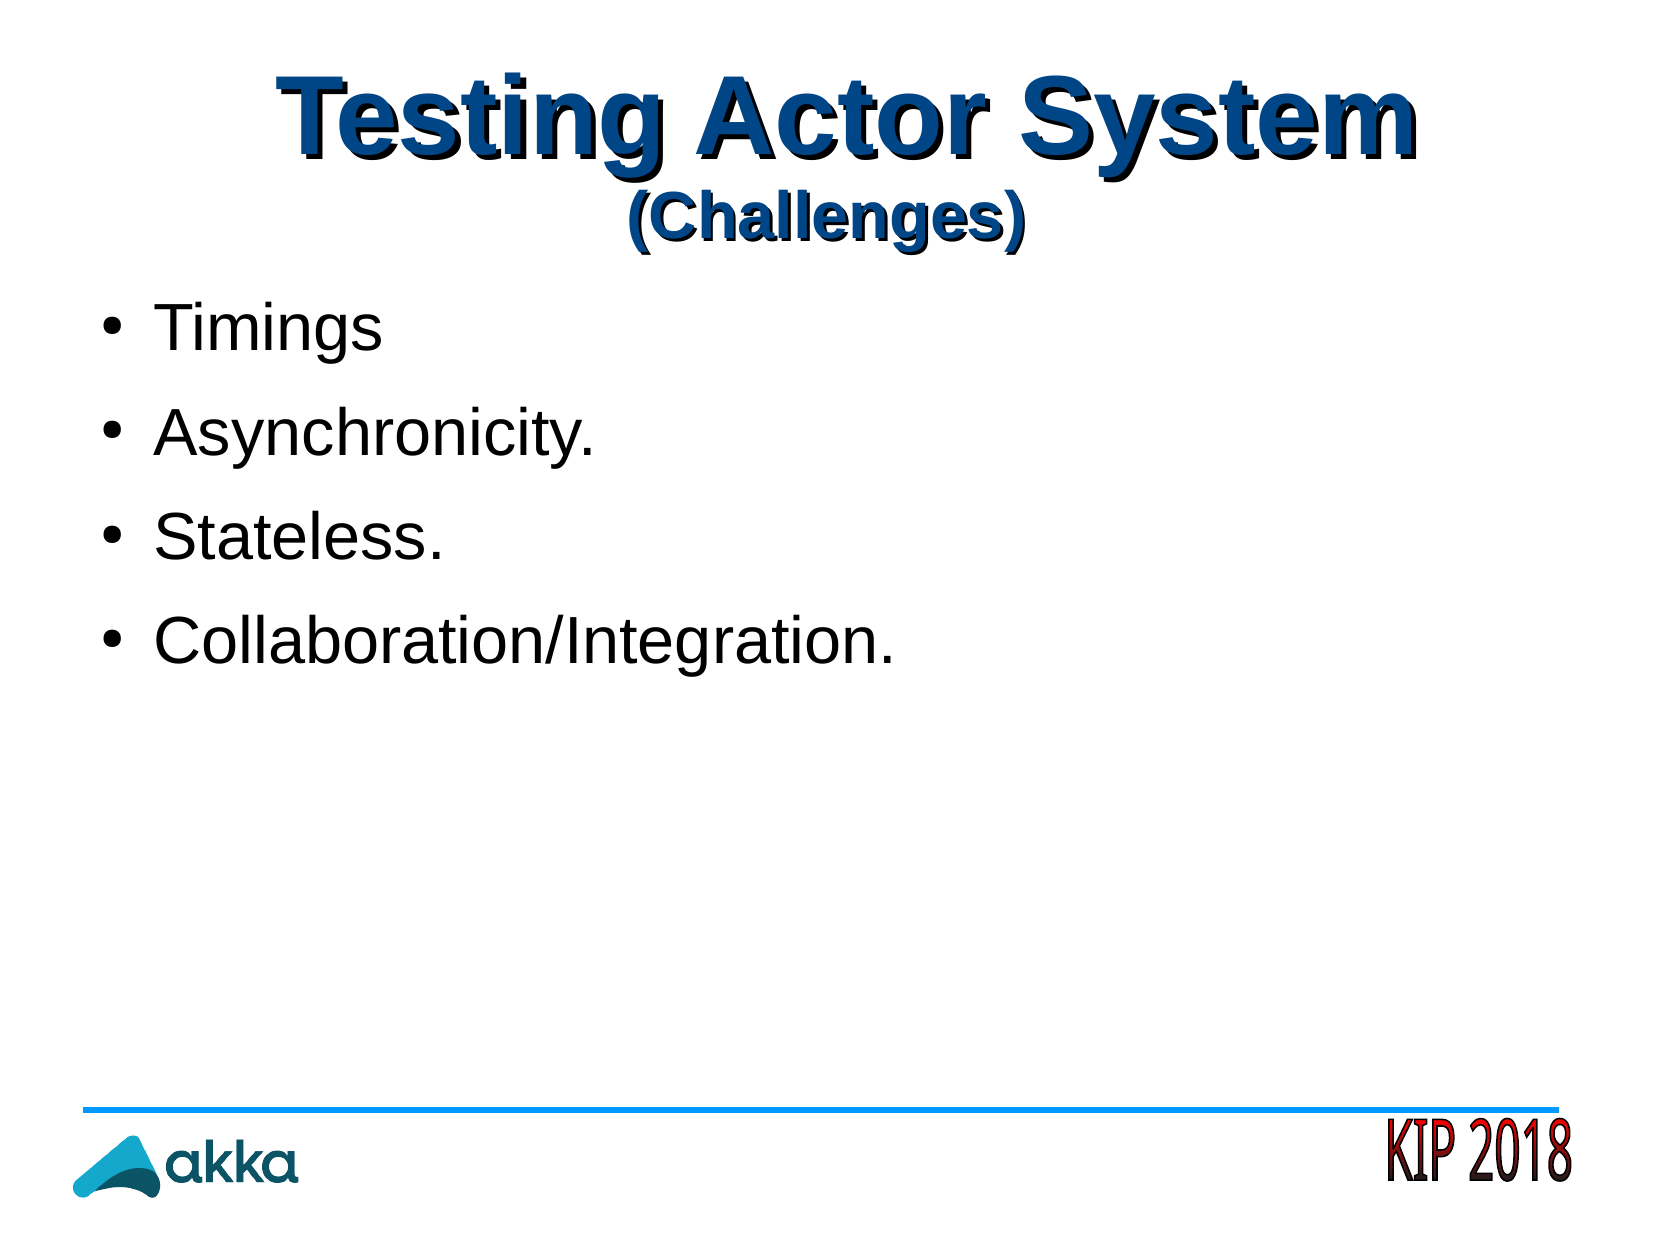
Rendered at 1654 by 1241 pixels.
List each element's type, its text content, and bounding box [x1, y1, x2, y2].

list Timings Asynchronicity. Stateless. Collaboration/Integration. [82, 290, 1538, 1010]
picture [61, 1116, 306, 1217]
title Testing Actor System (Challenges) [82, 49, 1571, 257]
